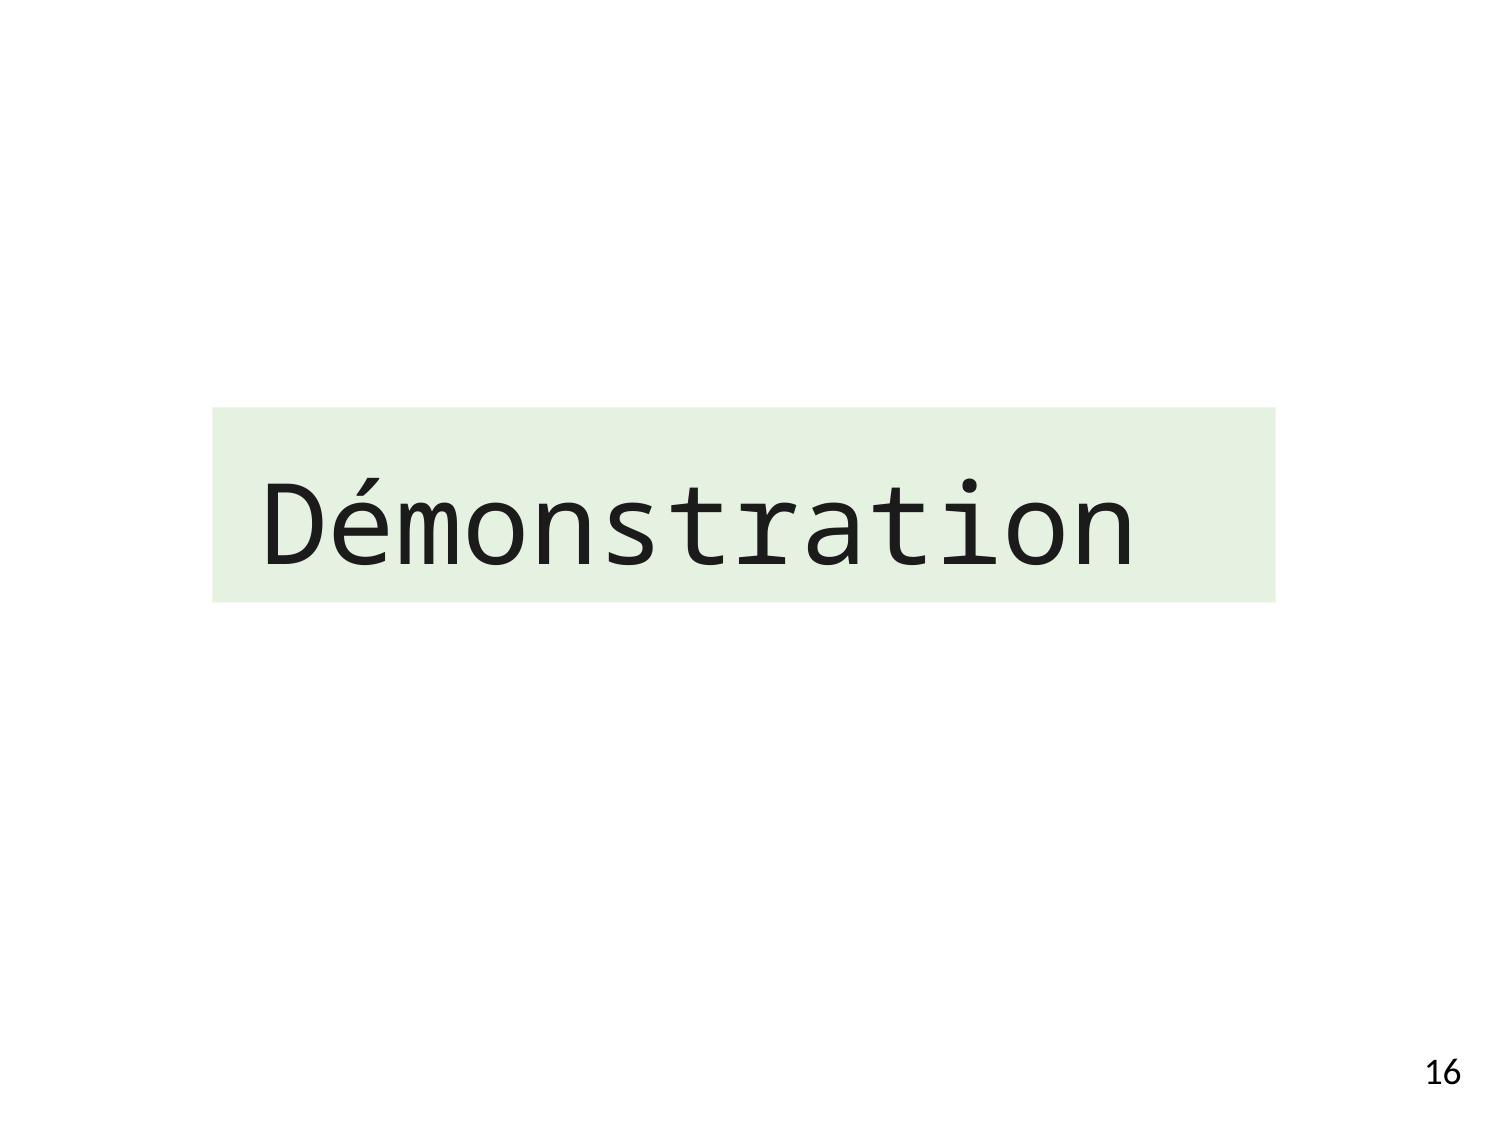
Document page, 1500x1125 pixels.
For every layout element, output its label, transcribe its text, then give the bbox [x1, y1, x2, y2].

text_box Démonstration [212, 407, 1276, 603]
text_box <numéro> [1287, 1039, 1477, 1100]
